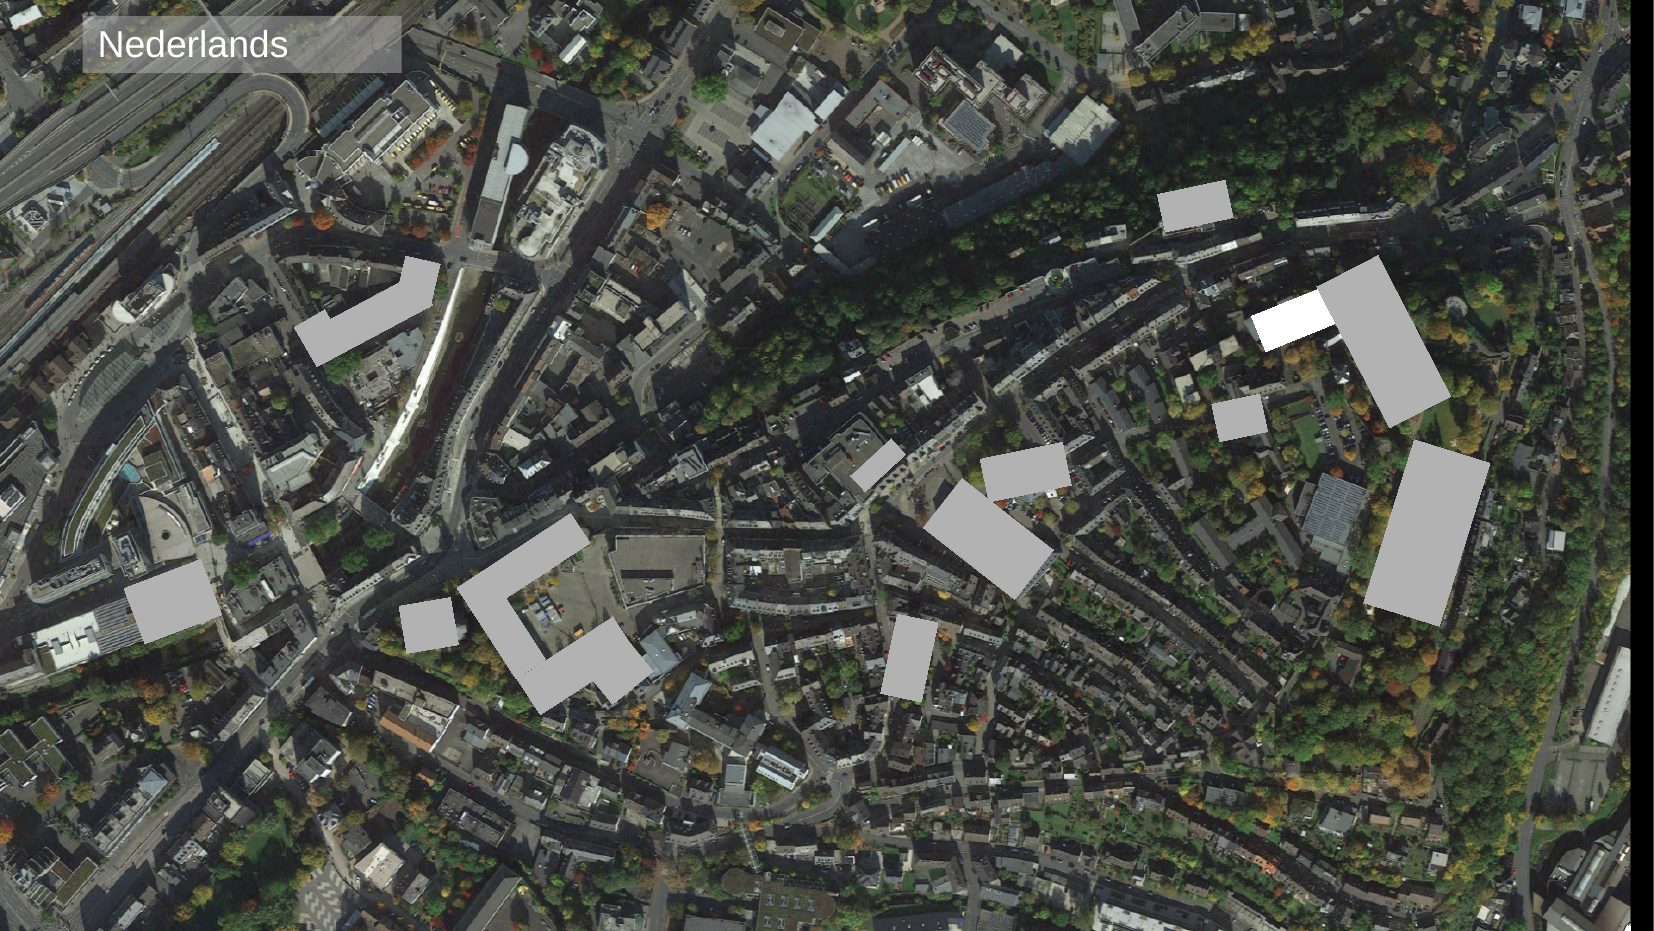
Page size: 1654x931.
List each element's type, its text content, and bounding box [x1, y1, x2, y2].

text_box [850, 438, 906, 492]
text_box [880, 614, 938, 702]
text_box [1251, 255, 1451, 428]
text_box [124, 559, 222, 644]
text_box [1363, 439, 1490, 627]
text_box [457, 513, 654, 715]
text_box [1211, 394, 1268, 442]
text_box Nederlands [82, 15, 402, 73]
picture [0, 0, 1654, 931]
text_box [1157, 180, 1234, 232]
text_box [399, 597, 459, 654]
text_box [923, 442, 1072, 600]
text_box [294, 256, 441, 367]
